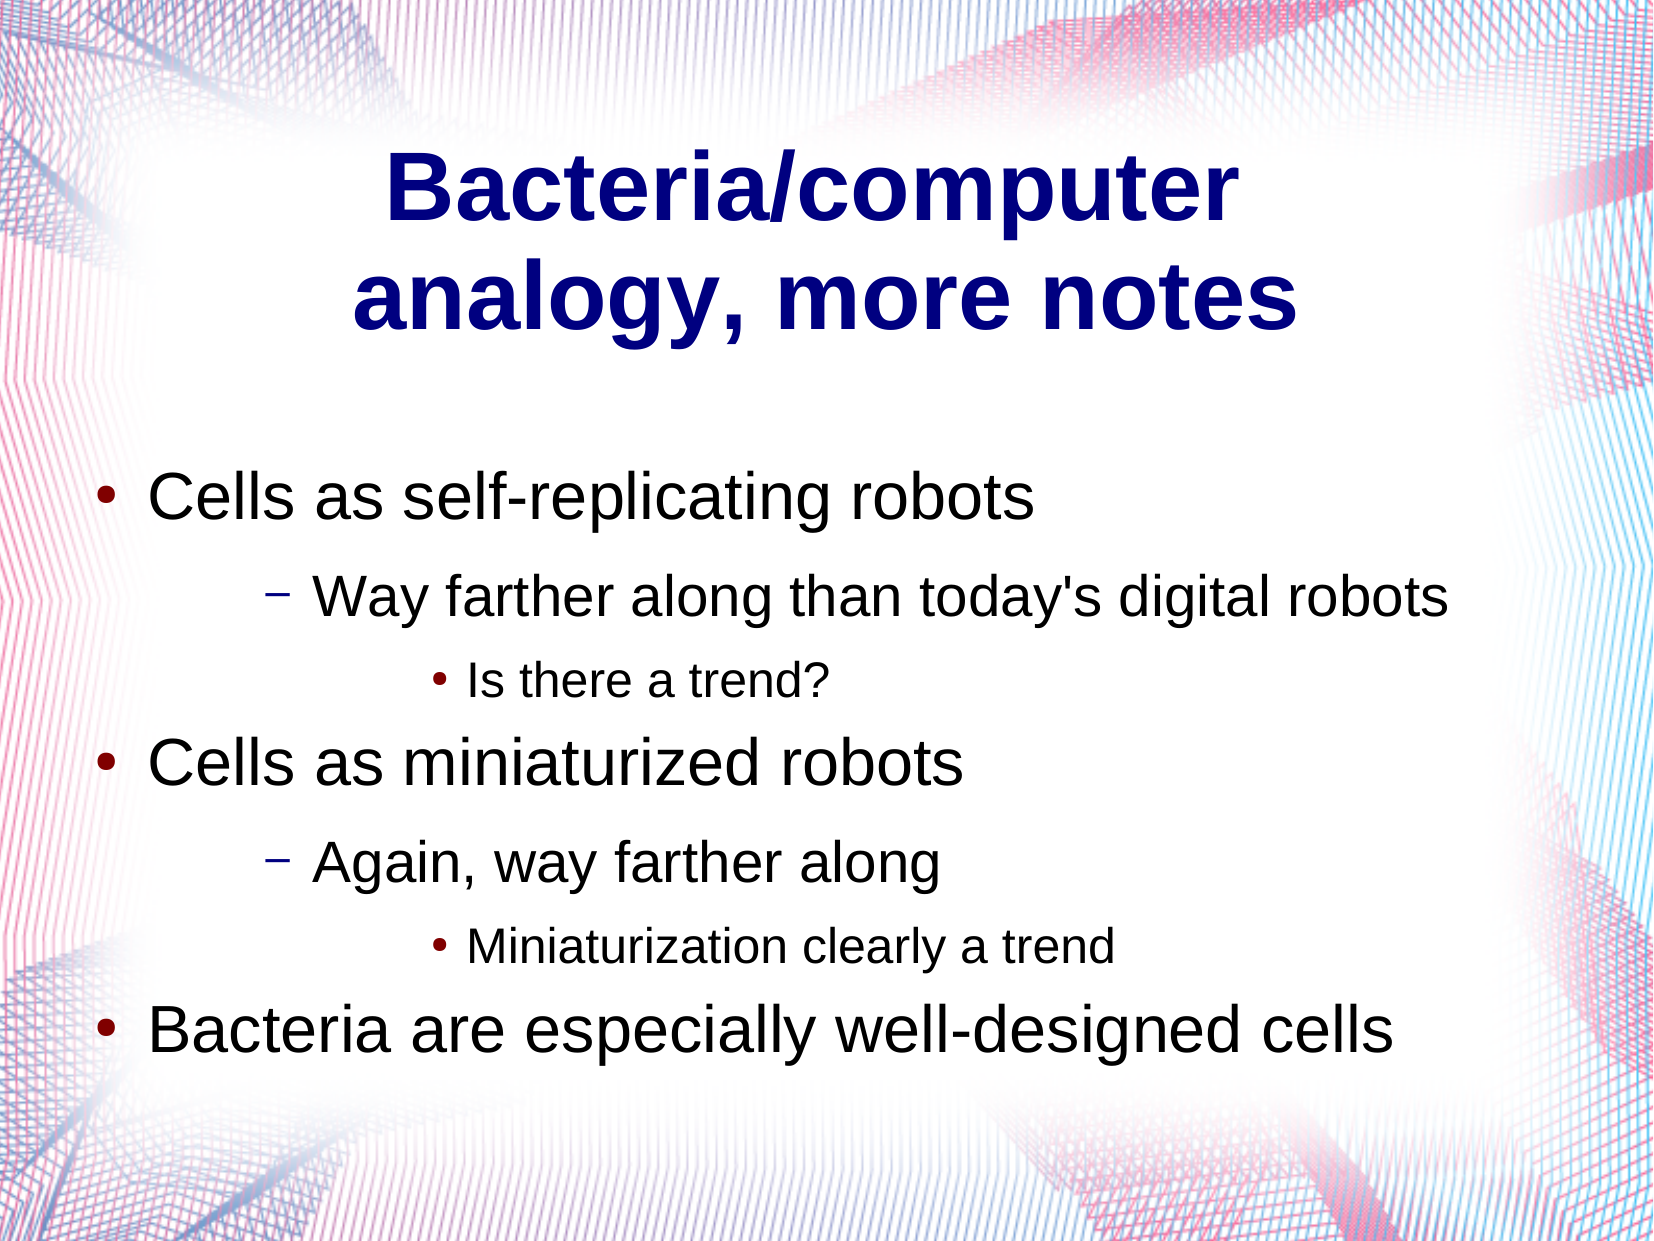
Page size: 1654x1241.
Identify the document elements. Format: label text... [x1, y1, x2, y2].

title Bacteria/computer analogy, more notes [82, 132, 1571, 351]
picture [0, 0, 1654, 1241]
list Cells as self-replicating robots Way farther along than today's digital robots Is there a trend? Cells as miniaturized robots Again, way farther along Miniaturization clearly a trend Bacteria are especially well-designed cells [76, 459, 1565, 1152]
text_box [767, 620, 797, 692]
